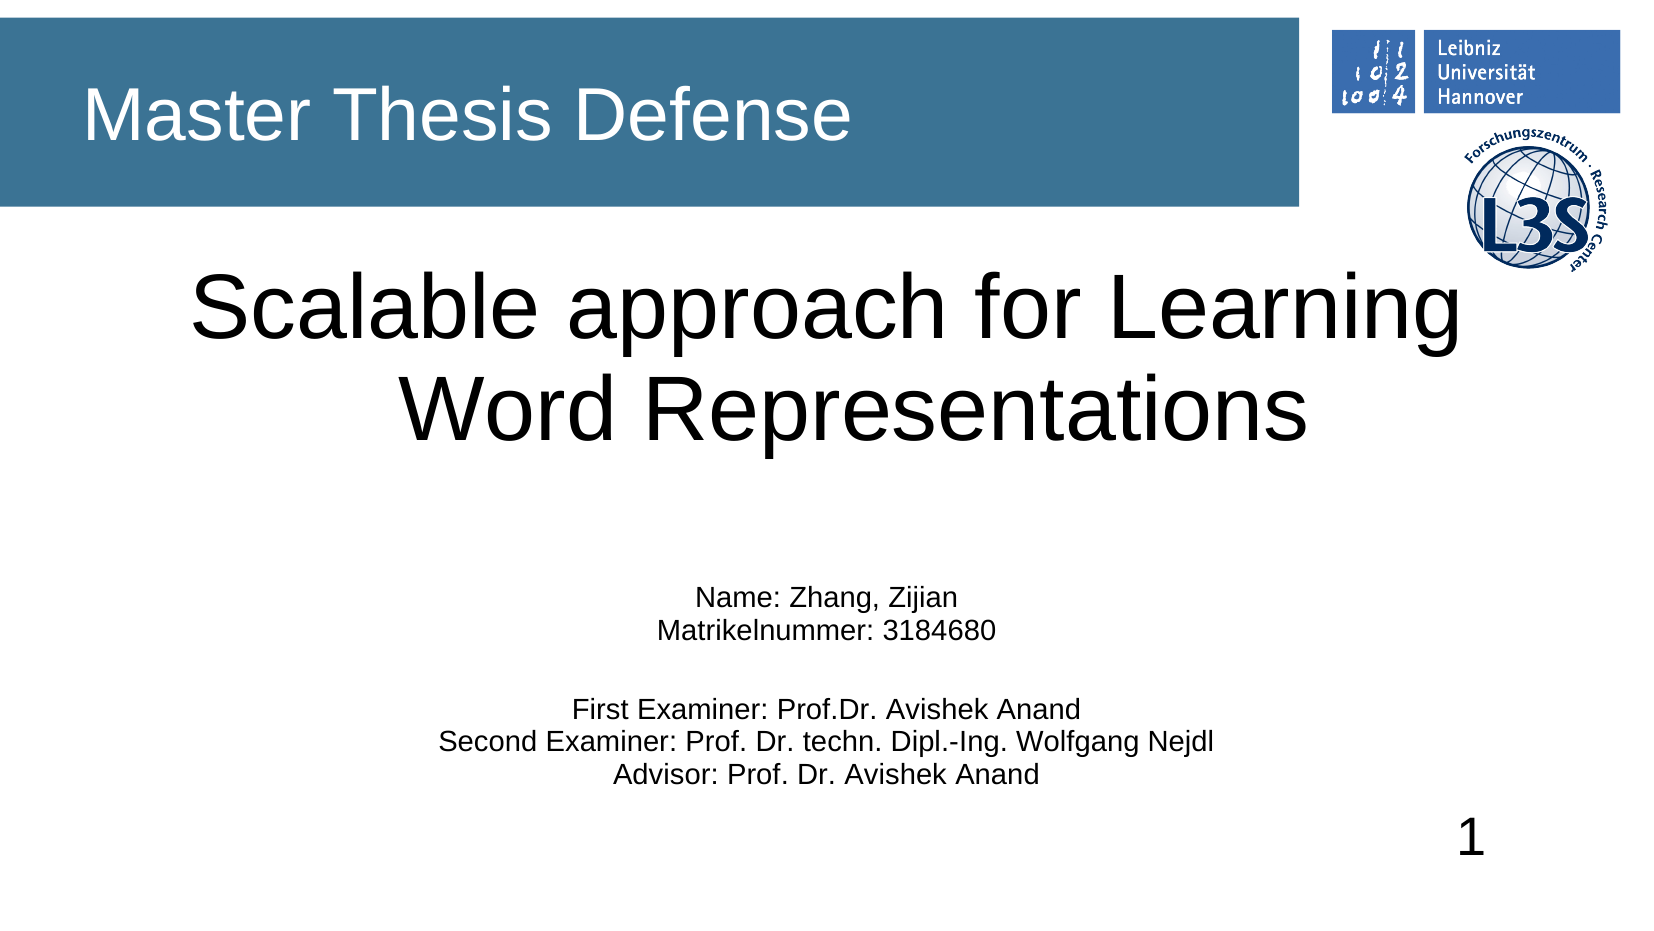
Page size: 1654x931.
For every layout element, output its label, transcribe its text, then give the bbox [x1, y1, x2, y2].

subtitle Scalable approach for Learning Word Representations Name: Zhang, Zijian Matrikelnummer: 3184680 First Examiner: Prof.Dr. Avishek Anand Second Examiner: Prof. Dr. techn. Dipl.-Ing. Wolfgang Nejdl Advisor: Prof. Dr. Avishek Anand [82, 253, 1571, 794]
title Master Thesis Defense [82, 29, 1235, 195]
picture [1464, 129, 1608, 272]
picture [1322, 23, 1630, 120]
